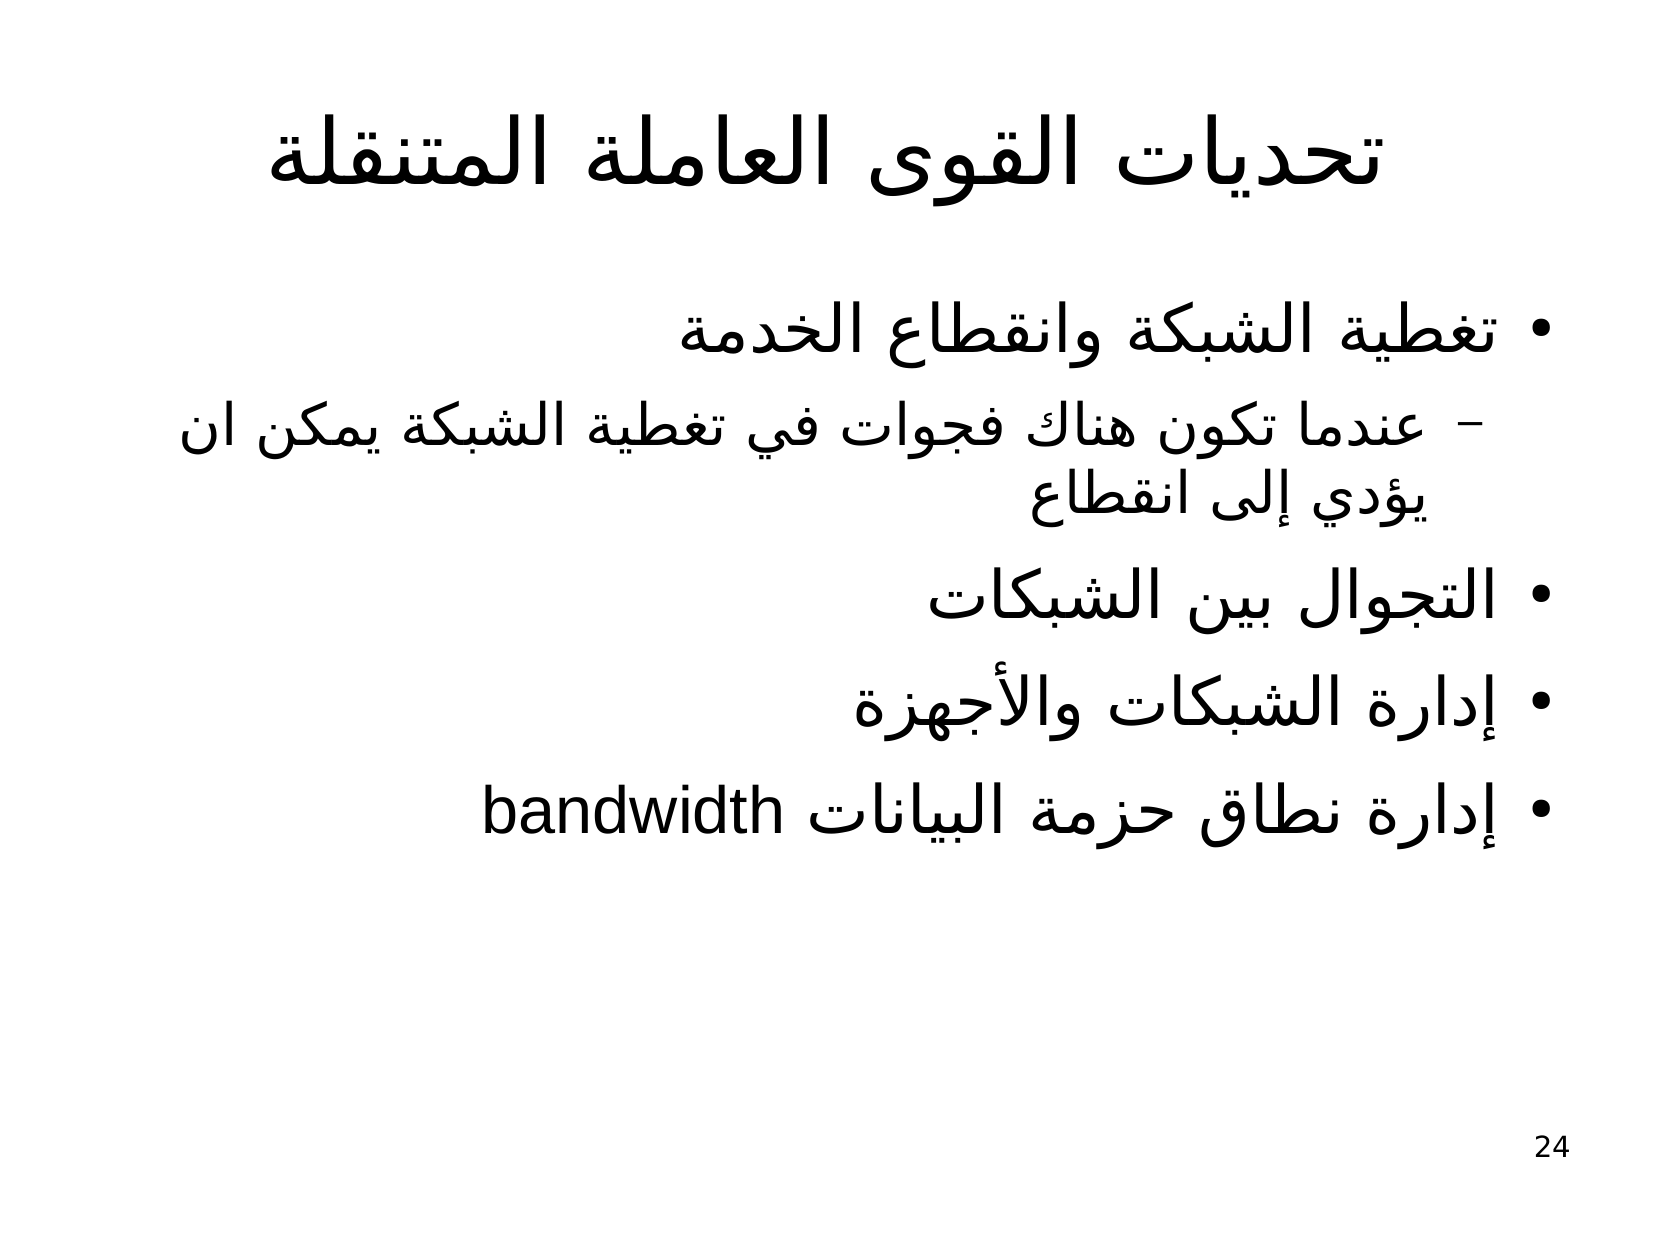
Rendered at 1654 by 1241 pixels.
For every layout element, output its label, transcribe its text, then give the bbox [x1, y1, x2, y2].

title تحديات القوى العاملة المتنقلة [82, 49, 1571, 257]
list تغطية الشبكة وانقطاع الخدمة عندما تكون هناك فجوات في تغطية الشبكة يمكن ان يؤدي إلى انقطاع التجوال بين الشبكات إدارة الشبكات والأجهزة إدارة نطاق حزمة البيانات bandwidth [82, 290, 1571, 1010]
